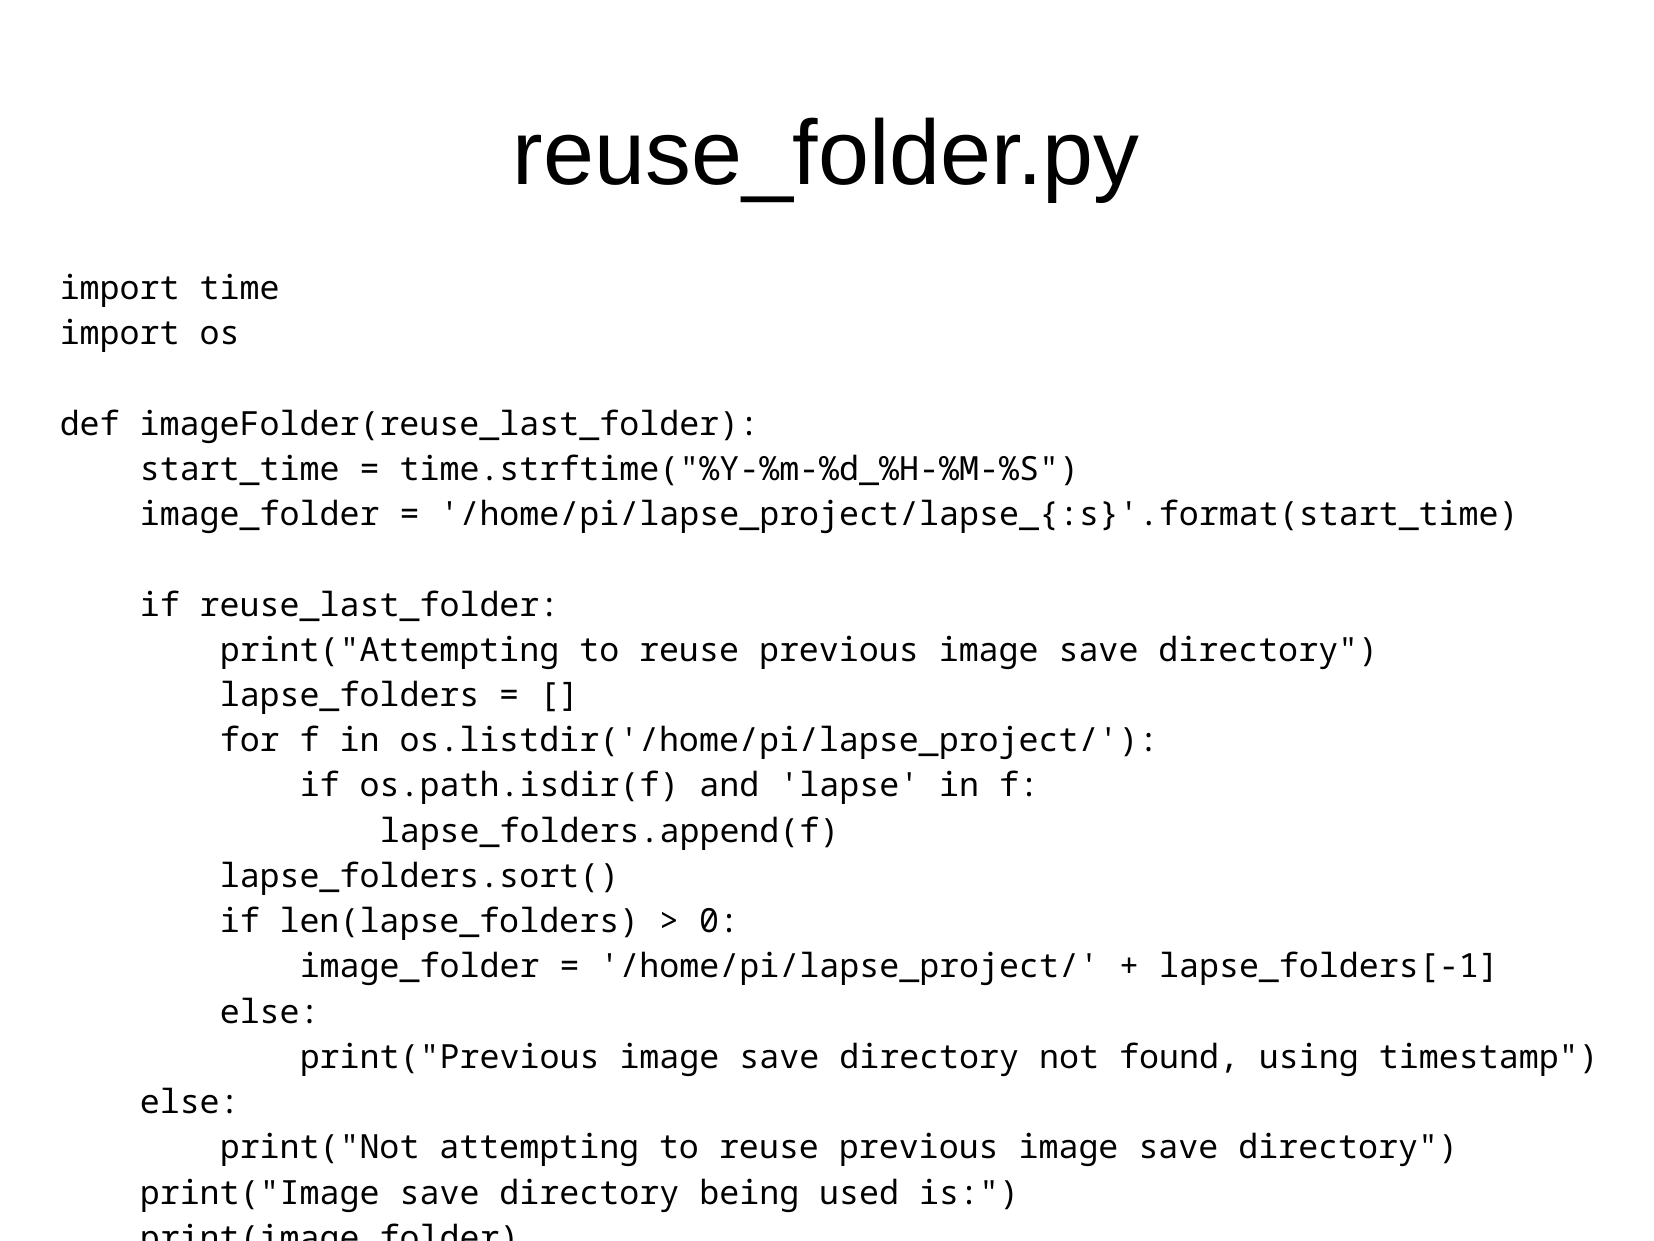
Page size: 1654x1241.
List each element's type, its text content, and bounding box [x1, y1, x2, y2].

text_box import time import os def imageFolder(reuse_last_folder): start_time = time.strftime("%Y-%m-%d_%H-%M-%S") image_folder = '/home/pi/lapse_project/lapse_{:s}'.format(start_time) if reuse_last_folder: print("Attempting to reuse previous image save directory") lapse_folders = [] for f in os.listdir('/home/pi/lapse_project/'): if os.path.isdir(f) and 'lapse' in f: lapse_folders.append(f) lapse_folders.sort() if len(lapse_folders) > 0: image_folder = '/home/pi/lapse_project/' + lapse_folders[-1] else: print("Previous image save directory not found, using timestamp") else: print("Not attempting to reuse previous image save directory") print("Image save directory being used is:") print(image_folder) return(image_folder) [45, 256, 1621, 1201]
title reuse_folder.py [82, 49, 1571, 256]
